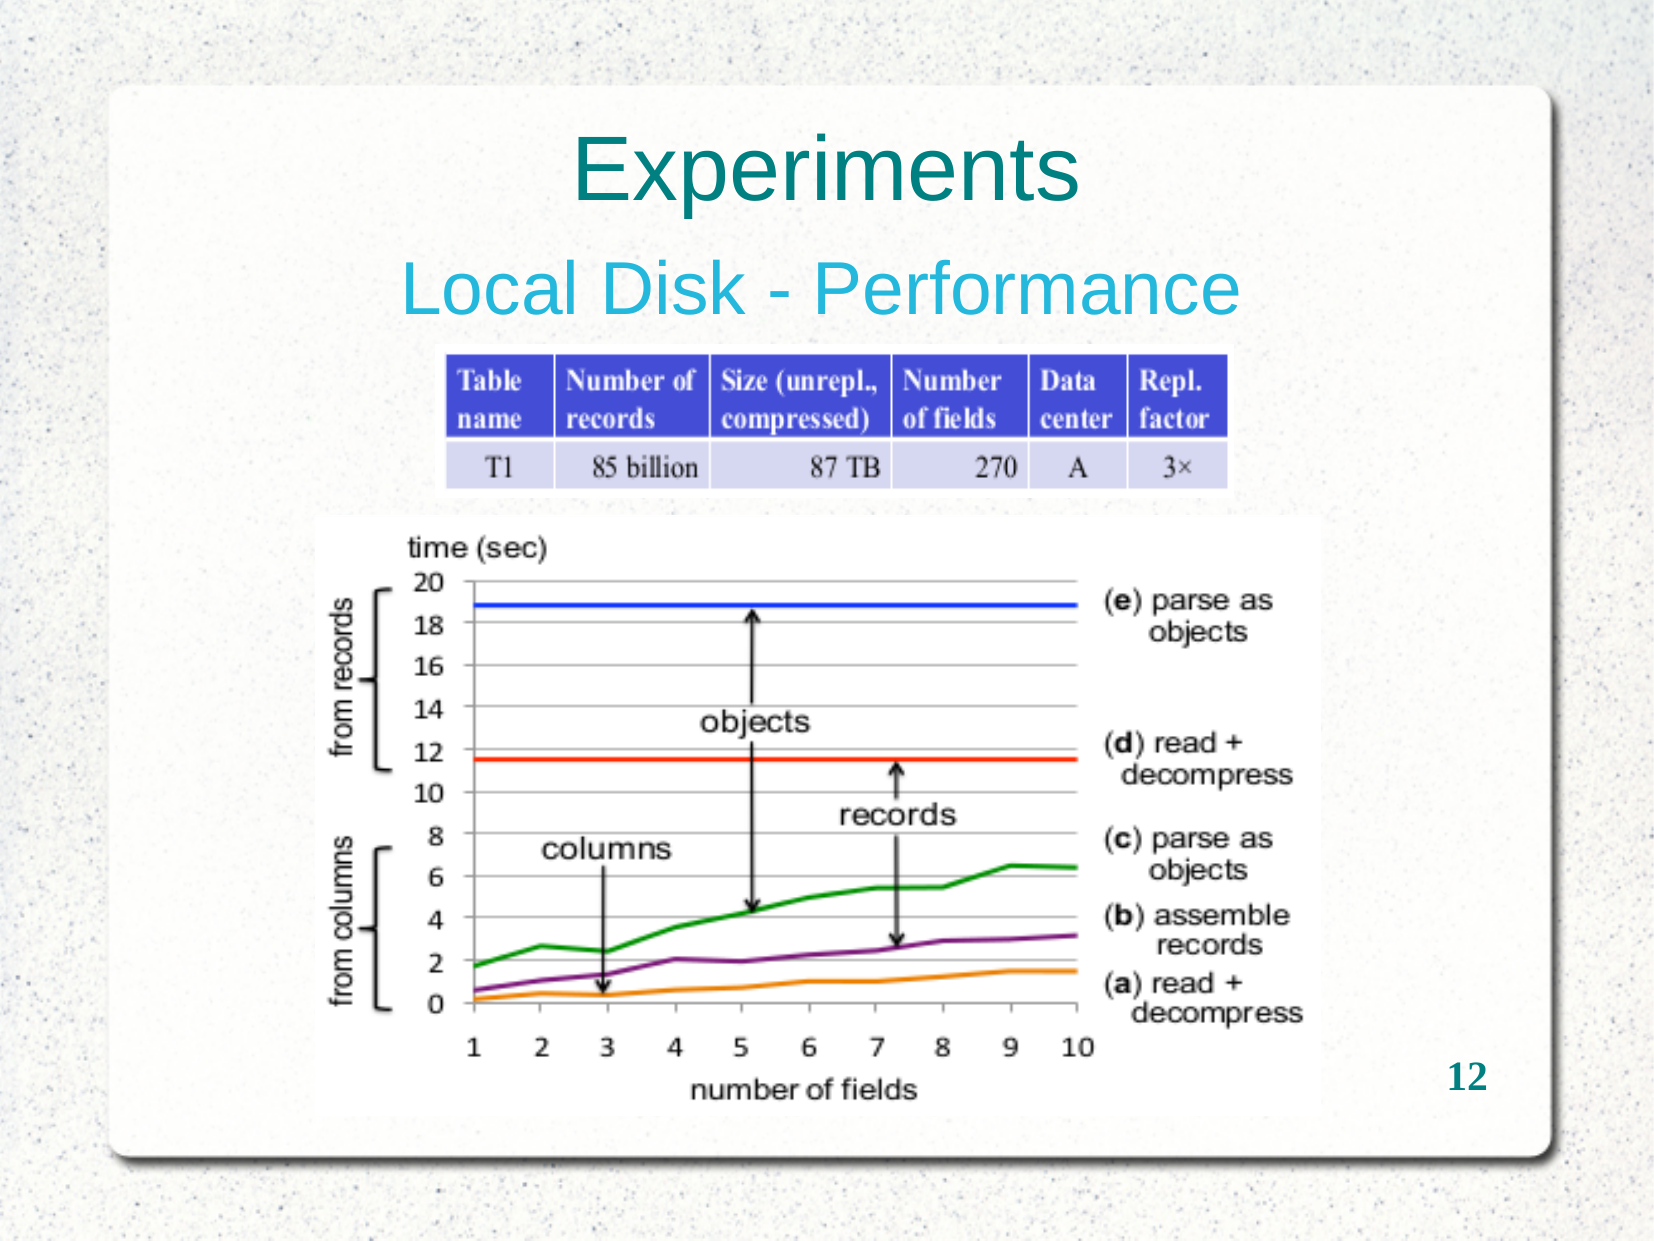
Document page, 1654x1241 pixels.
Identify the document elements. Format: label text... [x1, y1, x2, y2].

picture [0, 0, 1654, 1241]
title Local Disk - Performance [112, 216, 1531, 361]
title Experiments [118, 96, 1536, 241]
